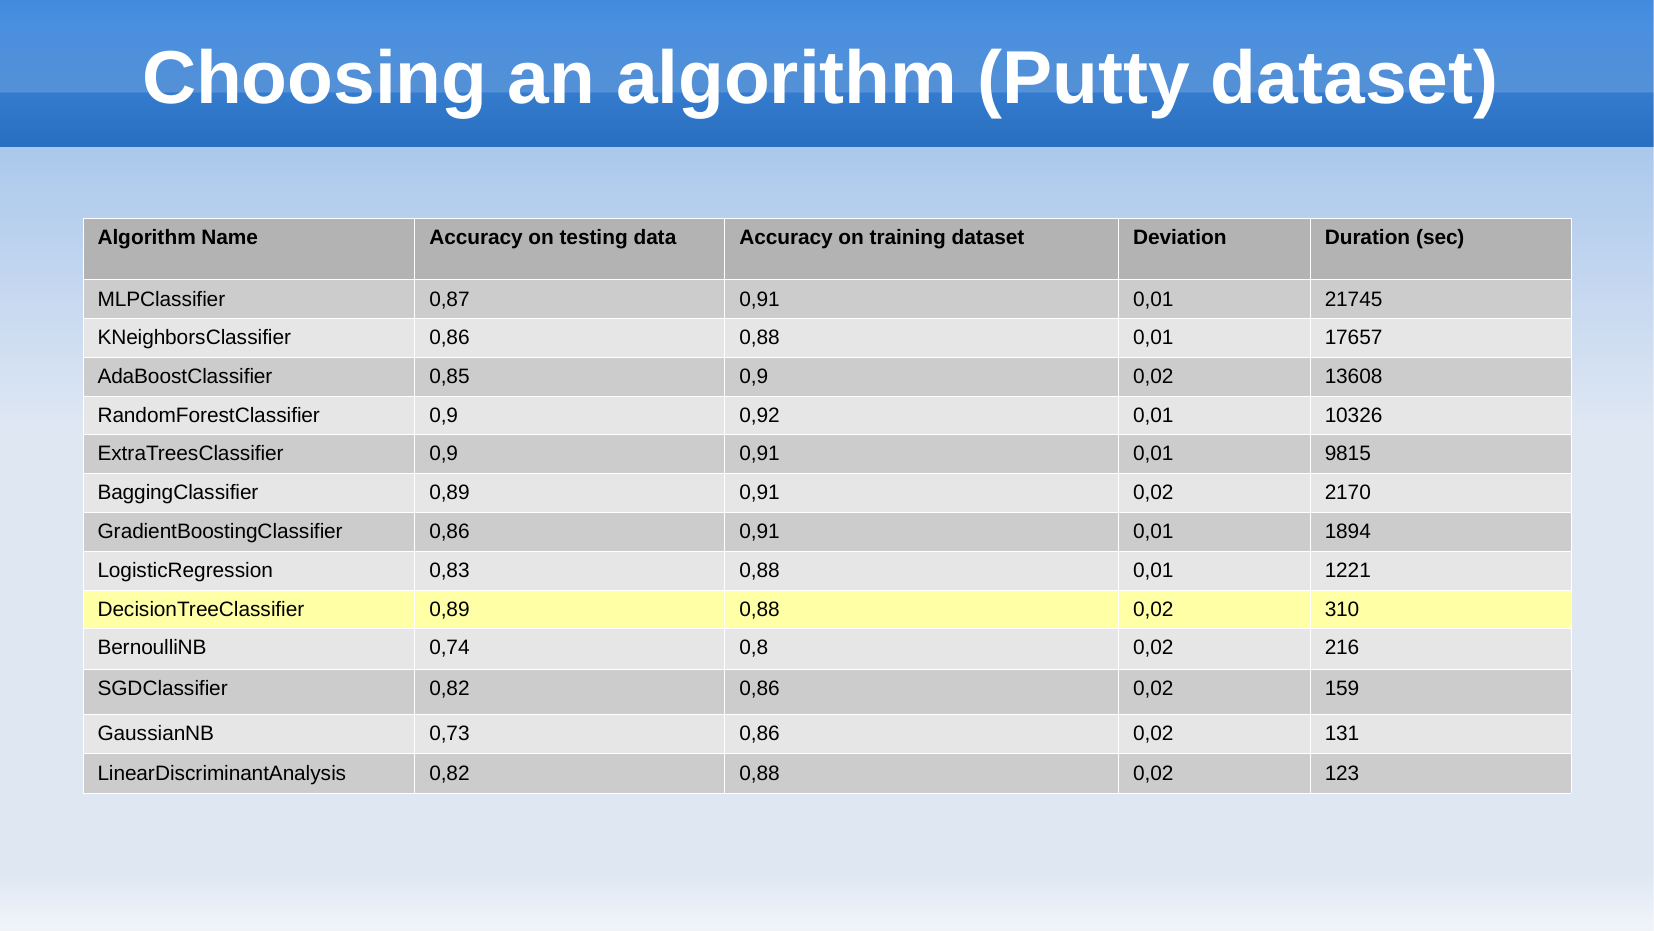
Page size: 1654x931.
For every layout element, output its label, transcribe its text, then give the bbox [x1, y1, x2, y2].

table_header Deviation [1119, 219, 1310, 279]
table_cell 0,82 [415, 670, 724, 714]
table_cell 0,91 [725, 280, 1118, 318]
table_cell RandomForestClassifier [84, 397, 414, 434]
table_cell 1894 [1311, 513, 1571, 551]
table_cell 0,92 [725, 397, 1118, 434]
table_cell GaussianNB [84, 715, 414, 753]
table_cell AdaBoostClassifier [84, 358, 414, 396]
table_cell 0,9 [415, 397, 724, 434]
table_cell 0,88 [725, 754, 1118, 793]
picture [0, 0, 1654, 931]
table_cell 0,01 [1119, 513, 1310, 551]
table_cell 0,86 [725, 670, 1118, 714]
table_header Accuracy on testing data [415, 219, 724, 279]
table_cell 0,85 [415, 358, 724, 396]
table_cell 10326 [1311, 397, 1571, 434]
table_cell 0,02 [1119, 358, 1310, 396]
table_cell 0,02 [1119, 629, 1310, 669]
table_cell 0,91 [725, 513, 1118, 551]
table_cell 0,02 [1119, 474, 1310, 512]
table_cell 0,89 [415, 474, 724, 512]
table_cell MLPClassifier [84, 280, 414, 318]
table_cell 0,88 [725, 552, 1118, 590]
table_cell 1221 [1311, 552, 1571, 590]
table_cell 216 [1311, 629, 1571, 669]
table_header Algorithm Name [84, 219, 414, 279]
table_cell 0,91 [725, 435, 1118, 473]
table_cell 0,88 [725, 591, 1118, 628]
table_cell BaggingClassifier [84, 474, 414, 512]
table_cell LinearDiscriminantAnalysis [84, 754, 414, 793]
table_cell 0,86 [725, 715, 1118, 753]
table_cell 0,73 [415, 715, 724, 753]
table_cell 0,9 [725, 358, 1118, 396]
table_cell 0,02 [1119, 754, 1310, 793]
table_cell 0,01 [1119, 397, 1310, 434]
table_cell 0,9 [415, 435, 724, 473]
table_cell 0,86 [415, 513, 724, 551]
table_header Accuracy on training dataset [725, 219, 1118, 279]
table_header Duration (sec) [1311, 219, 1571, 279]
table_cell 131 [1311, 715, 1571, 753]
table_cell 0,01 [1119, 319, 1310, 357]
table_cell 0,82 [415, 754, 724, 793]
table_cell DecisionTreeClassifier [84, 591, 414, 628]
table_cell 17657 [1311, 319, 1571, 357]
table_cell ExtraTreesClassifier [84, 435, 414, 473]
table_cell 13608 [1311, 358, 1571, 396]
table_cell 0,02 [1119, 591, 1310, 628]
table_cell 0,83 [415, 552, 724, 590]
table_cell 0,01 [1119, 280, 1310, 318]
table_cell 0,8 [725, 629, 1118, 669]
table_cell 21745 [1311, 280, 1571, 318]
table_cell LogisticRegression [84, 552, 414, 590]
table_cell 310 [1311, 591, 1571, 628]
table_cell 0,86 [415, 319, 724, 357]
table_cell 0,89 [415, 591, 724, 628]
title Choosing an algorithm (Putty dataset) [76, 0, 1565, 156]
table_cell 0,74 [415, 629, 724, 669]
table_cell 0,01 [1119, 552, 1310, 590]
table_cell 159 [1311, 670, 1571, 714]
table_cell GradientBoostingClassifier [84, 513, 414, 551]
table_cell 9815 [1311, 435, 1571, 473]
table_cell 0,01 [1119, 435, 1310, 473]
table_cell KNeighborsClassifier [84, 319, 414, 357]
table_cell 0,91 [725, 474, 1118, 512]
table_cell 0,02 [1119, 670, 1310, 714]
table_cell 0,02 [1119, 715, 1310, 753]
table_cell 123 [1311, 754, 1571, 793]
table_cell BernoulliNB [84, 629, 414, 669]
table_cell 2170 [1311, 474, 1571, 512]
table_cell 0,88 [725, 319, 1118, 357]
table_cell SGDClassifier [84, 670, 414, 714]
table_cell 0,87 [415, 280, 724, 318]
